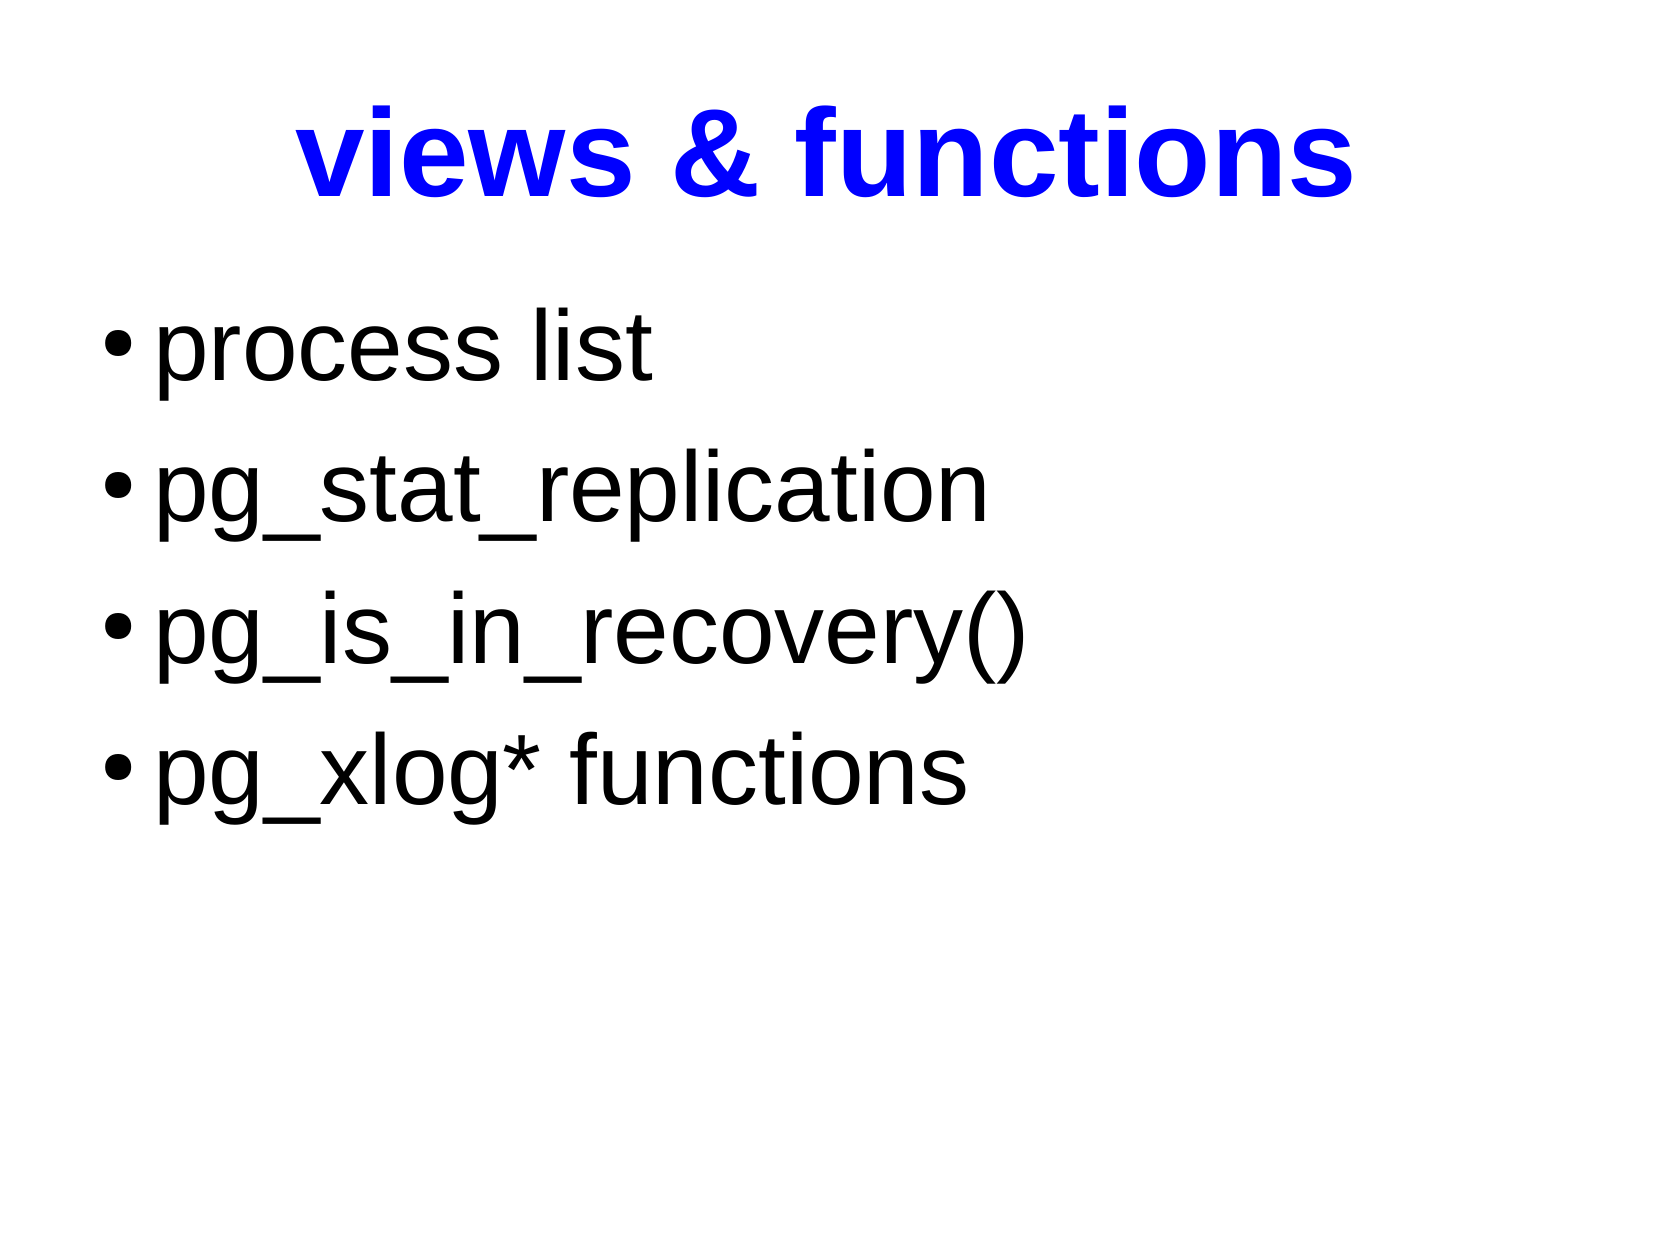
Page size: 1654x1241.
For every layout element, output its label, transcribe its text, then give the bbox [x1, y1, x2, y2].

title views & functions [82, 49, 1571, 257]
list process list pg_stat_replication pg_is_in_recovery() pg_xlog* functions [82, 290, 1591, 1130]
